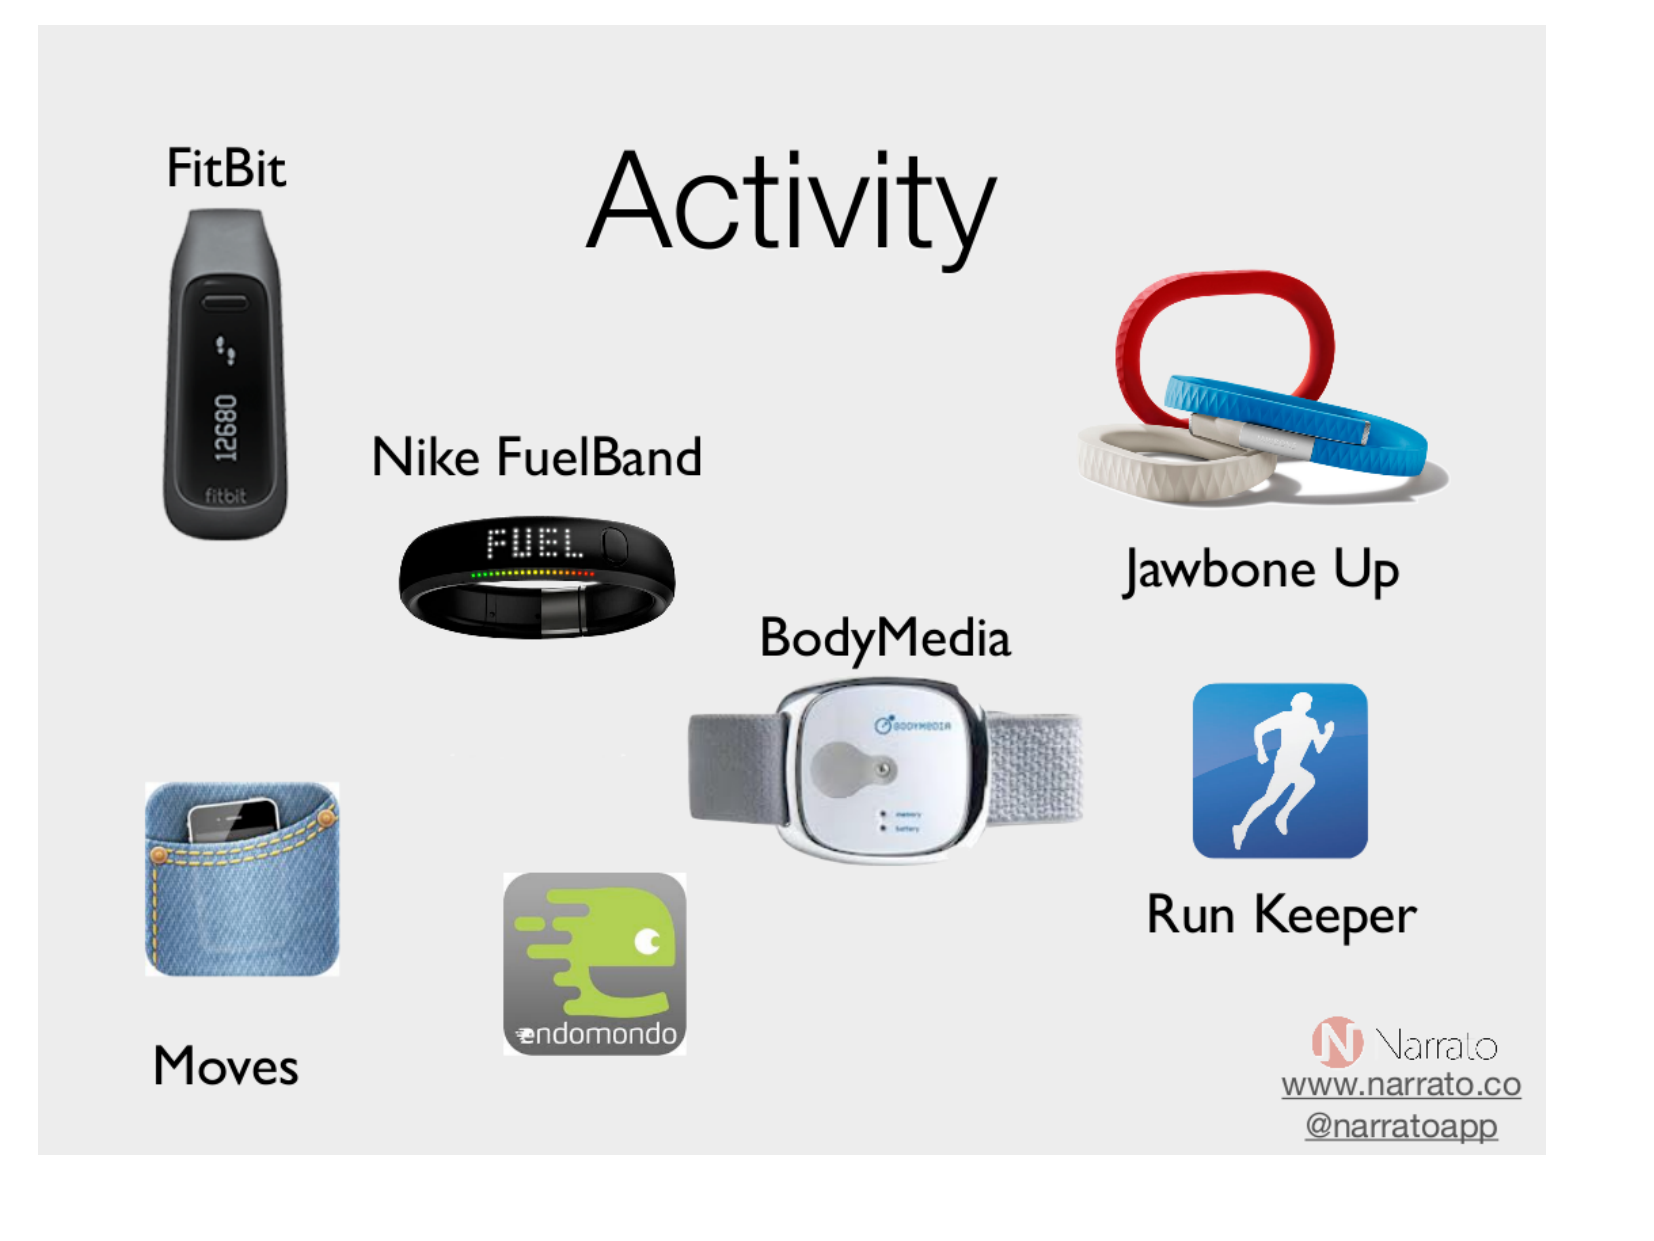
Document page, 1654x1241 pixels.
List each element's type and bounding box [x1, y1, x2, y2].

picture [38, 25, 1546, 1156]
